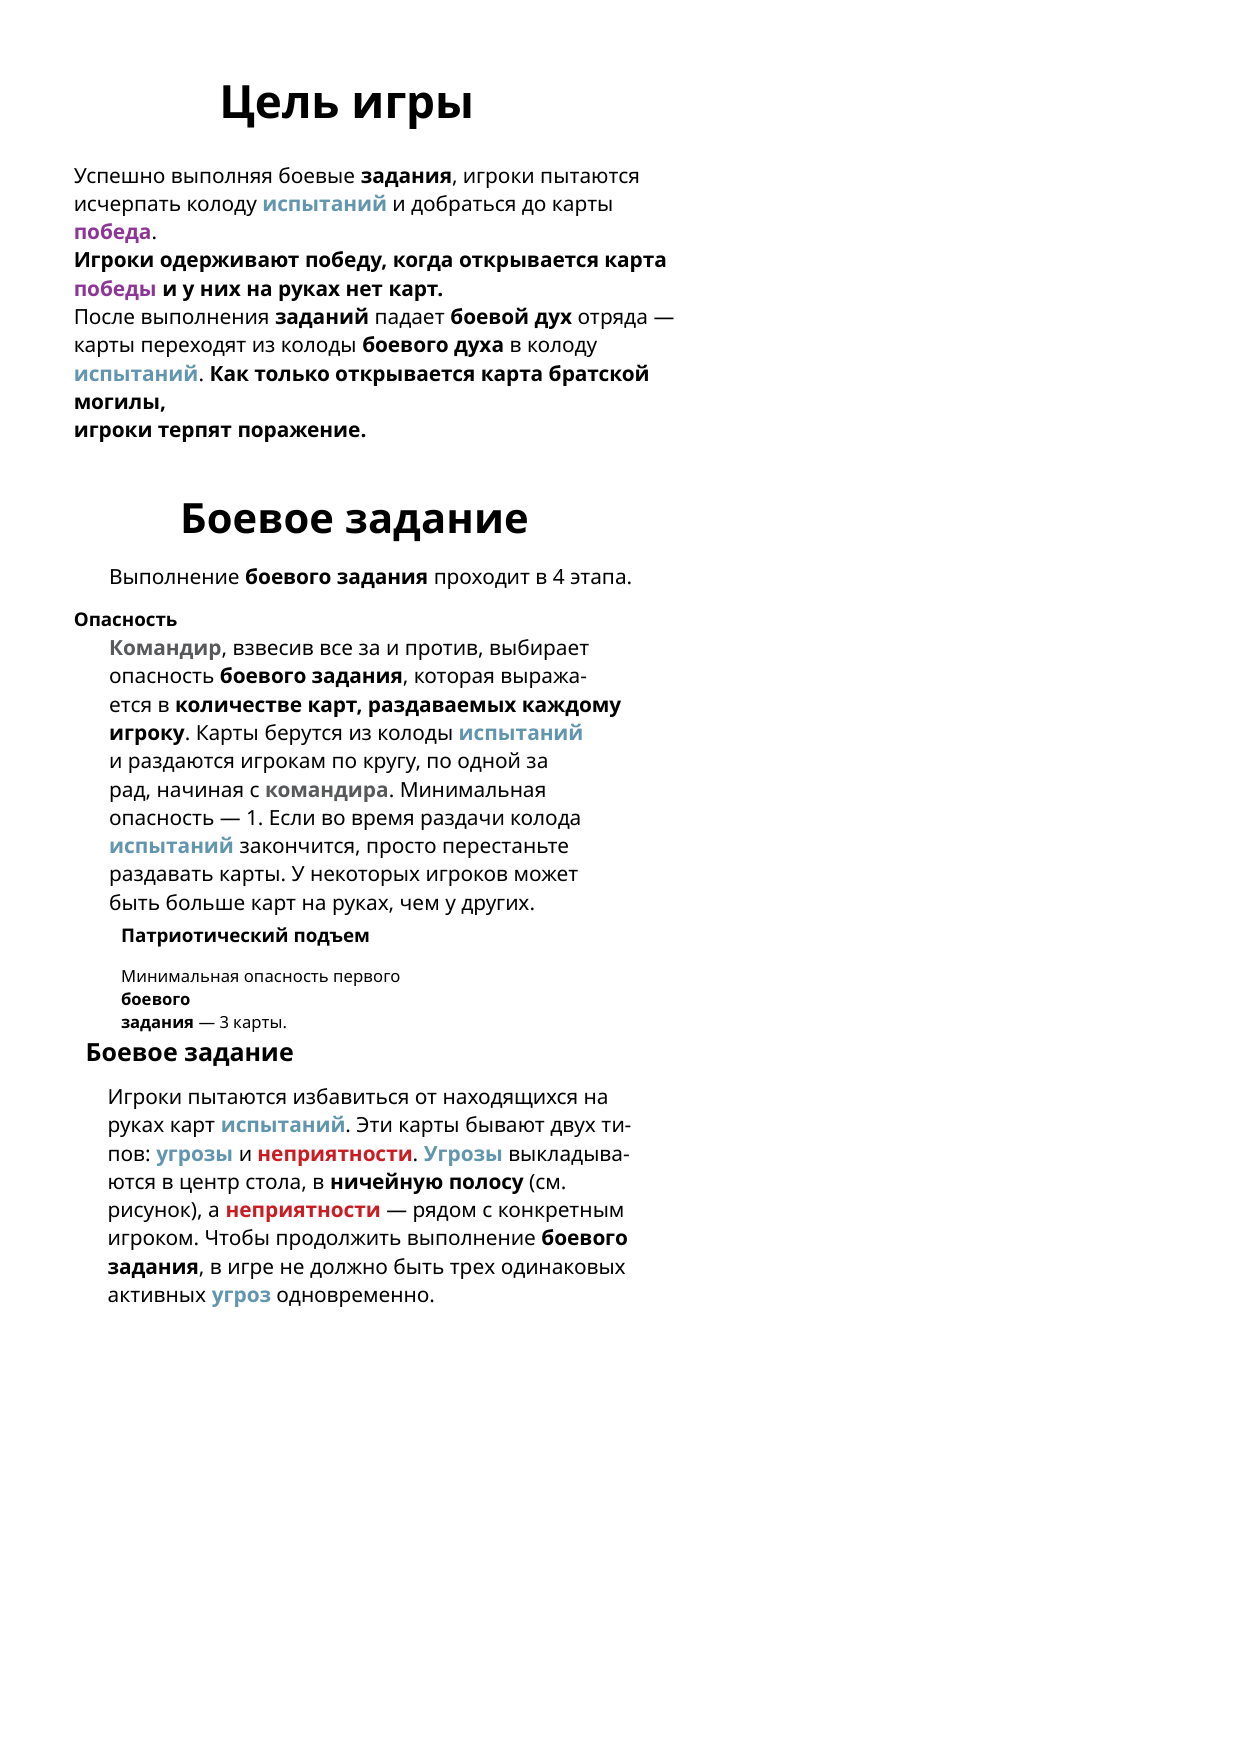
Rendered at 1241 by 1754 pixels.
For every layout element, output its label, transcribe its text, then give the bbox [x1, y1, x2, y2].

text_box Выполнение боевого задания проходит в 4 этапа. [94, 555, 650, 600]
text_box Боевое задание [165, 481, 593, 555]
text_box Минимальная опасность первого боевого задания — 3 карты. [106, 956, 474, 1020]
text_box Патриотический подъем [106, 915, 397, 956]
text_box Цель игры [150, 62, 544, 142]
text_box Игроки пытаются избавиться от находящихся на руках карт испытаний. Эти карты бывают двух ти- пов: угрозы и неприятности. Угрозы выкладыва- ются в центр стола, в ничейную полосу (см. рисунок), а неприятности — рядом с конкретным игроком. Чтобы продолжить выполнение боевого задания, в игре не должно быть трех одинаковых активных угроз одновременно. [93, 1074, 662, 1333]
text_box Командир, взвесив все за и против, выбирает опасность боевого задания, которая выража- ется в количестве карт, раздаваемых каждому игроку. Карты берутся из колоды испытаний и раздаются игрокам по кругу, по одной за рад, начиная с командира. Минимальная опасность — 1. Если во время раздачи колода испытаний закончится, просто перестаньте раздавать карты. У некоторых игроков может быть больше карт на руках, чем у других. [94, 625, 702, 922]
text_box Опасность [59, 599, 213, 641]
text_box Успешно выполняя боевые задания, игроки пытаются исчерпать колоду испытаний и добраться до карты победа. Игроки одерживают победу, когда открывается карта победы и у них на руках нет карт. После выполнения заданий падает боевой дух отряда — карты переходят из колоды боевого духа в колоду испытаний. Как только открывается карта братской могилы, игроки терпят поражение. [59, 153, 733, 461]
text_box Боевое задание [70, 1027, 331, 1078]
